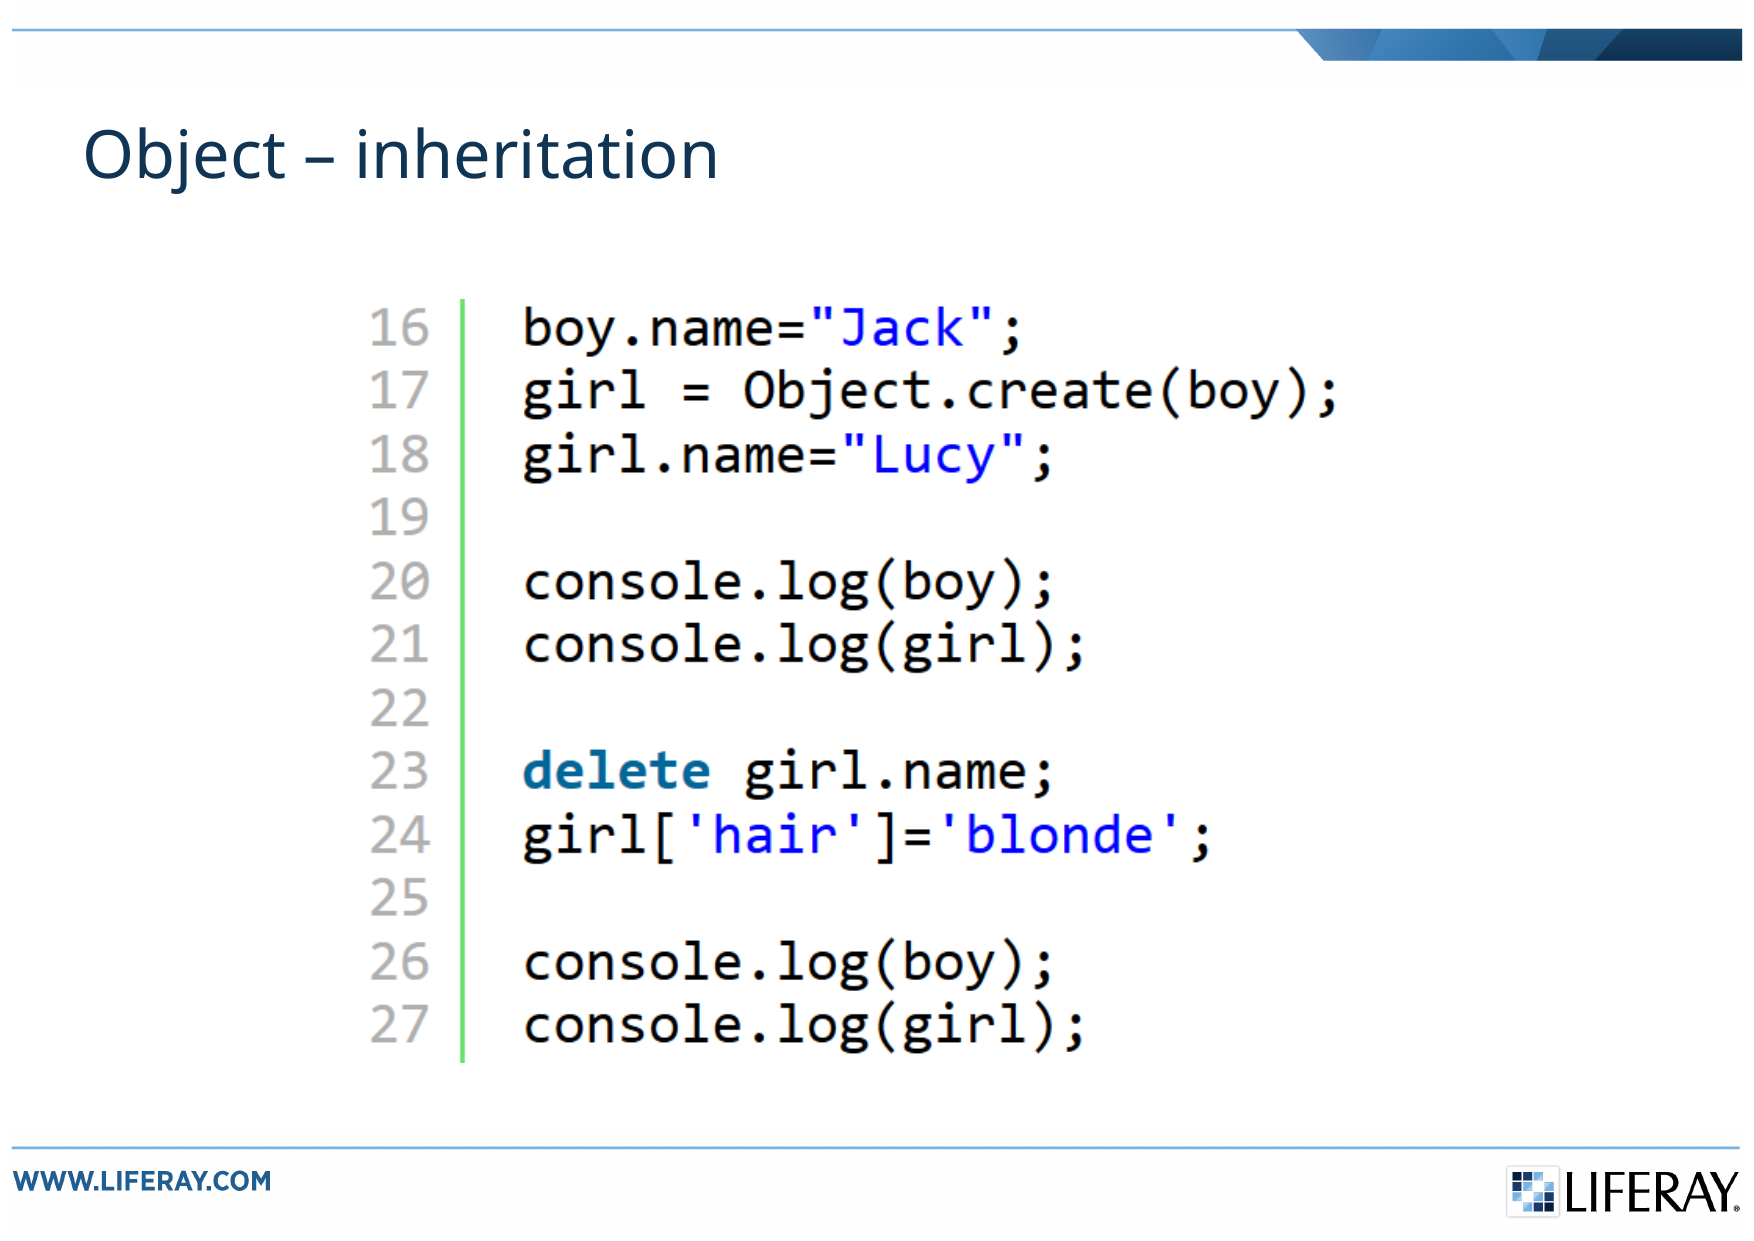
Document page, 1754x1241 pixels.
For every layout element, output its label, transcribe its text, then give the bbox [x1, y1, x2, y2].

title Object – inheritation [82, 49, 1571, 257]
picture [354, 299, 1351, 1063]
picture [10, 1124, 1741, 1234]
picture [12, 0, 1743, 84]
